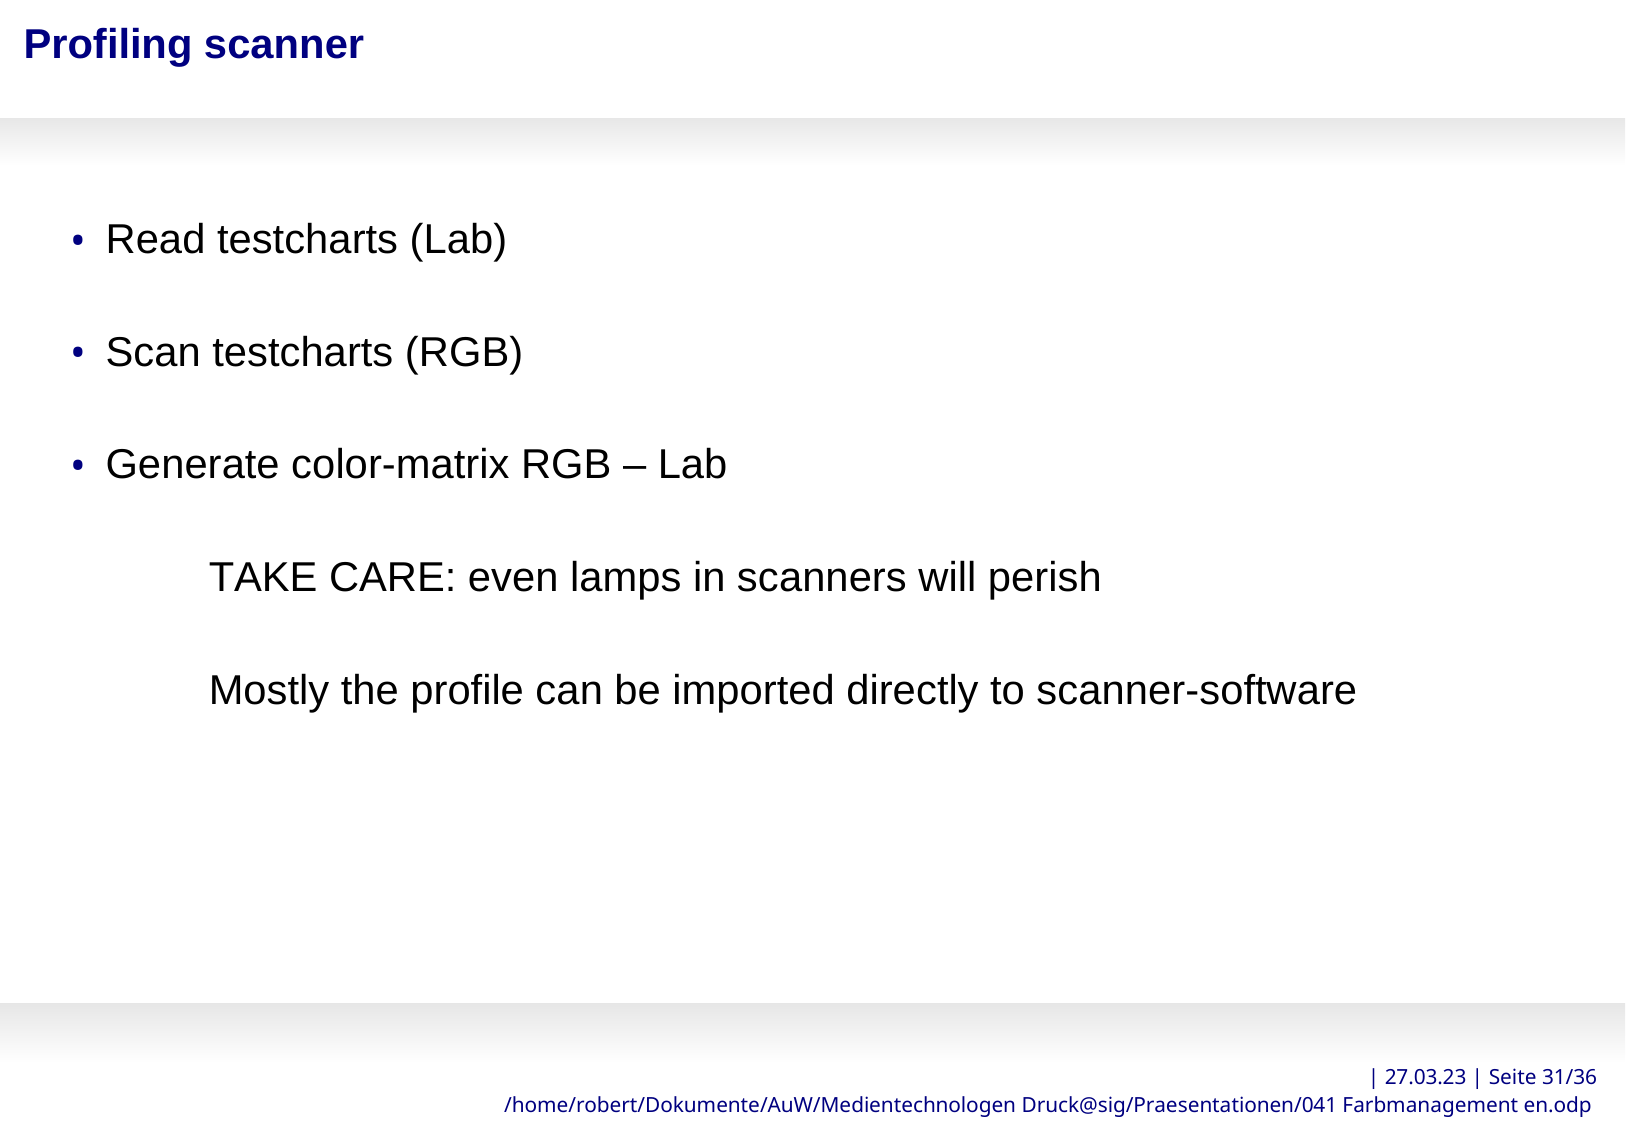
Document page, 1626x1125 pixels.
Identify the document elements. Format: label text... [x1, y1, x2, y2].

list Read testcharts (Lab) Scan testcharts (RGB) Generate color-matrix RGB – Lab TAKE CARE: even lamps in scanners will perish Mostly the profile can be imported directly to scanner-software [23, 206, 1588, 860]
title Profiling scanner [23, 11, 1600, 130]
